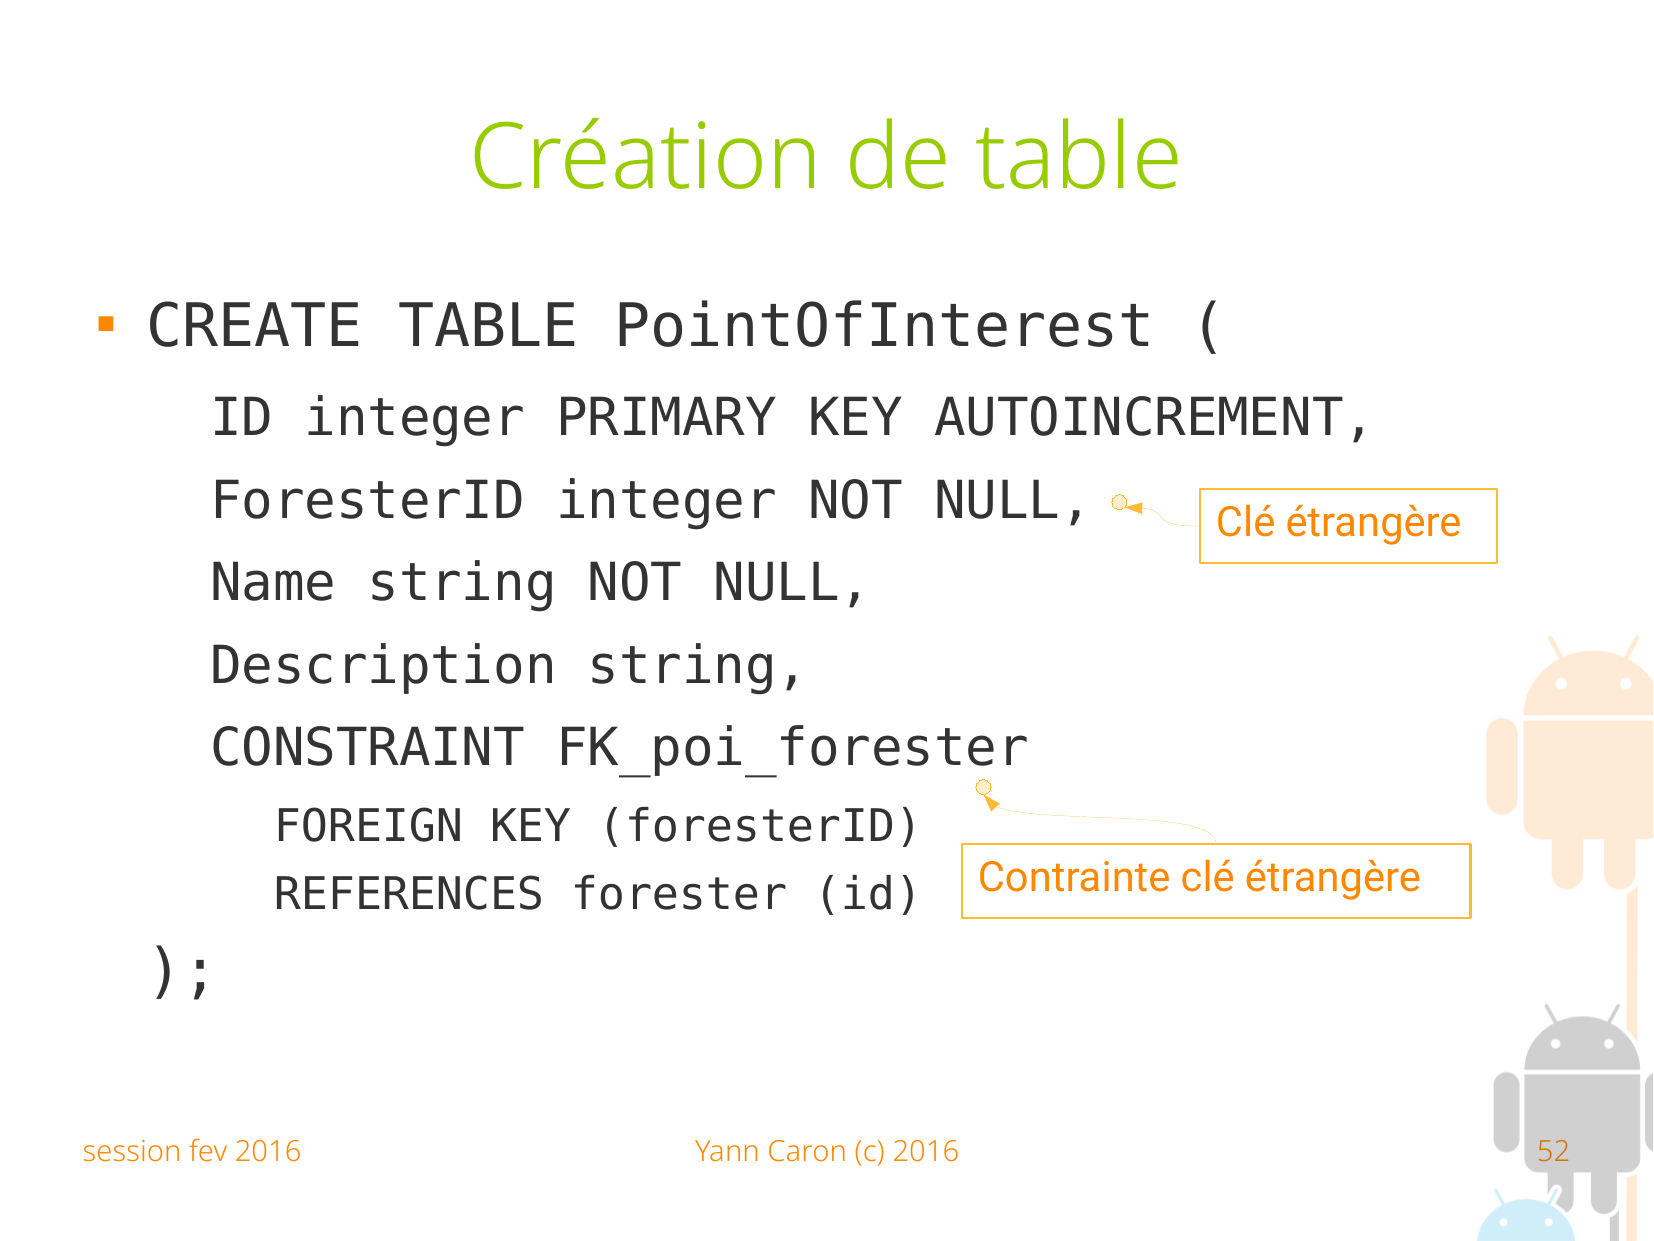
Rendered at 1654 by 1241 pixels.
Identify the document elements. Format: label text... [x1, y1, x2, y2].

text_box [1111, 494, 1127, 510]
text_box Clé étrangère [1200, 489, 1478, 556]
list CREATE TABLE PointOfInterest ( ID integer PRIMARY KEY AUTOINCREMENT, ForesterID integer NOT NULL, Name string NOT NULL, Description string, CONSTRAINT FK_poi_forester FOREIGN KEY (foresterID) REFERENCES forester (id) ); [82, 290, 1571, 1010]
picture [240, 423, 1654, 1241]
text_box [975, 779, 992, 795]
text_box Contrainte clé étrangère [962, 844, 1438, 911]
title Création de table [82, 49, 1571, 257]
